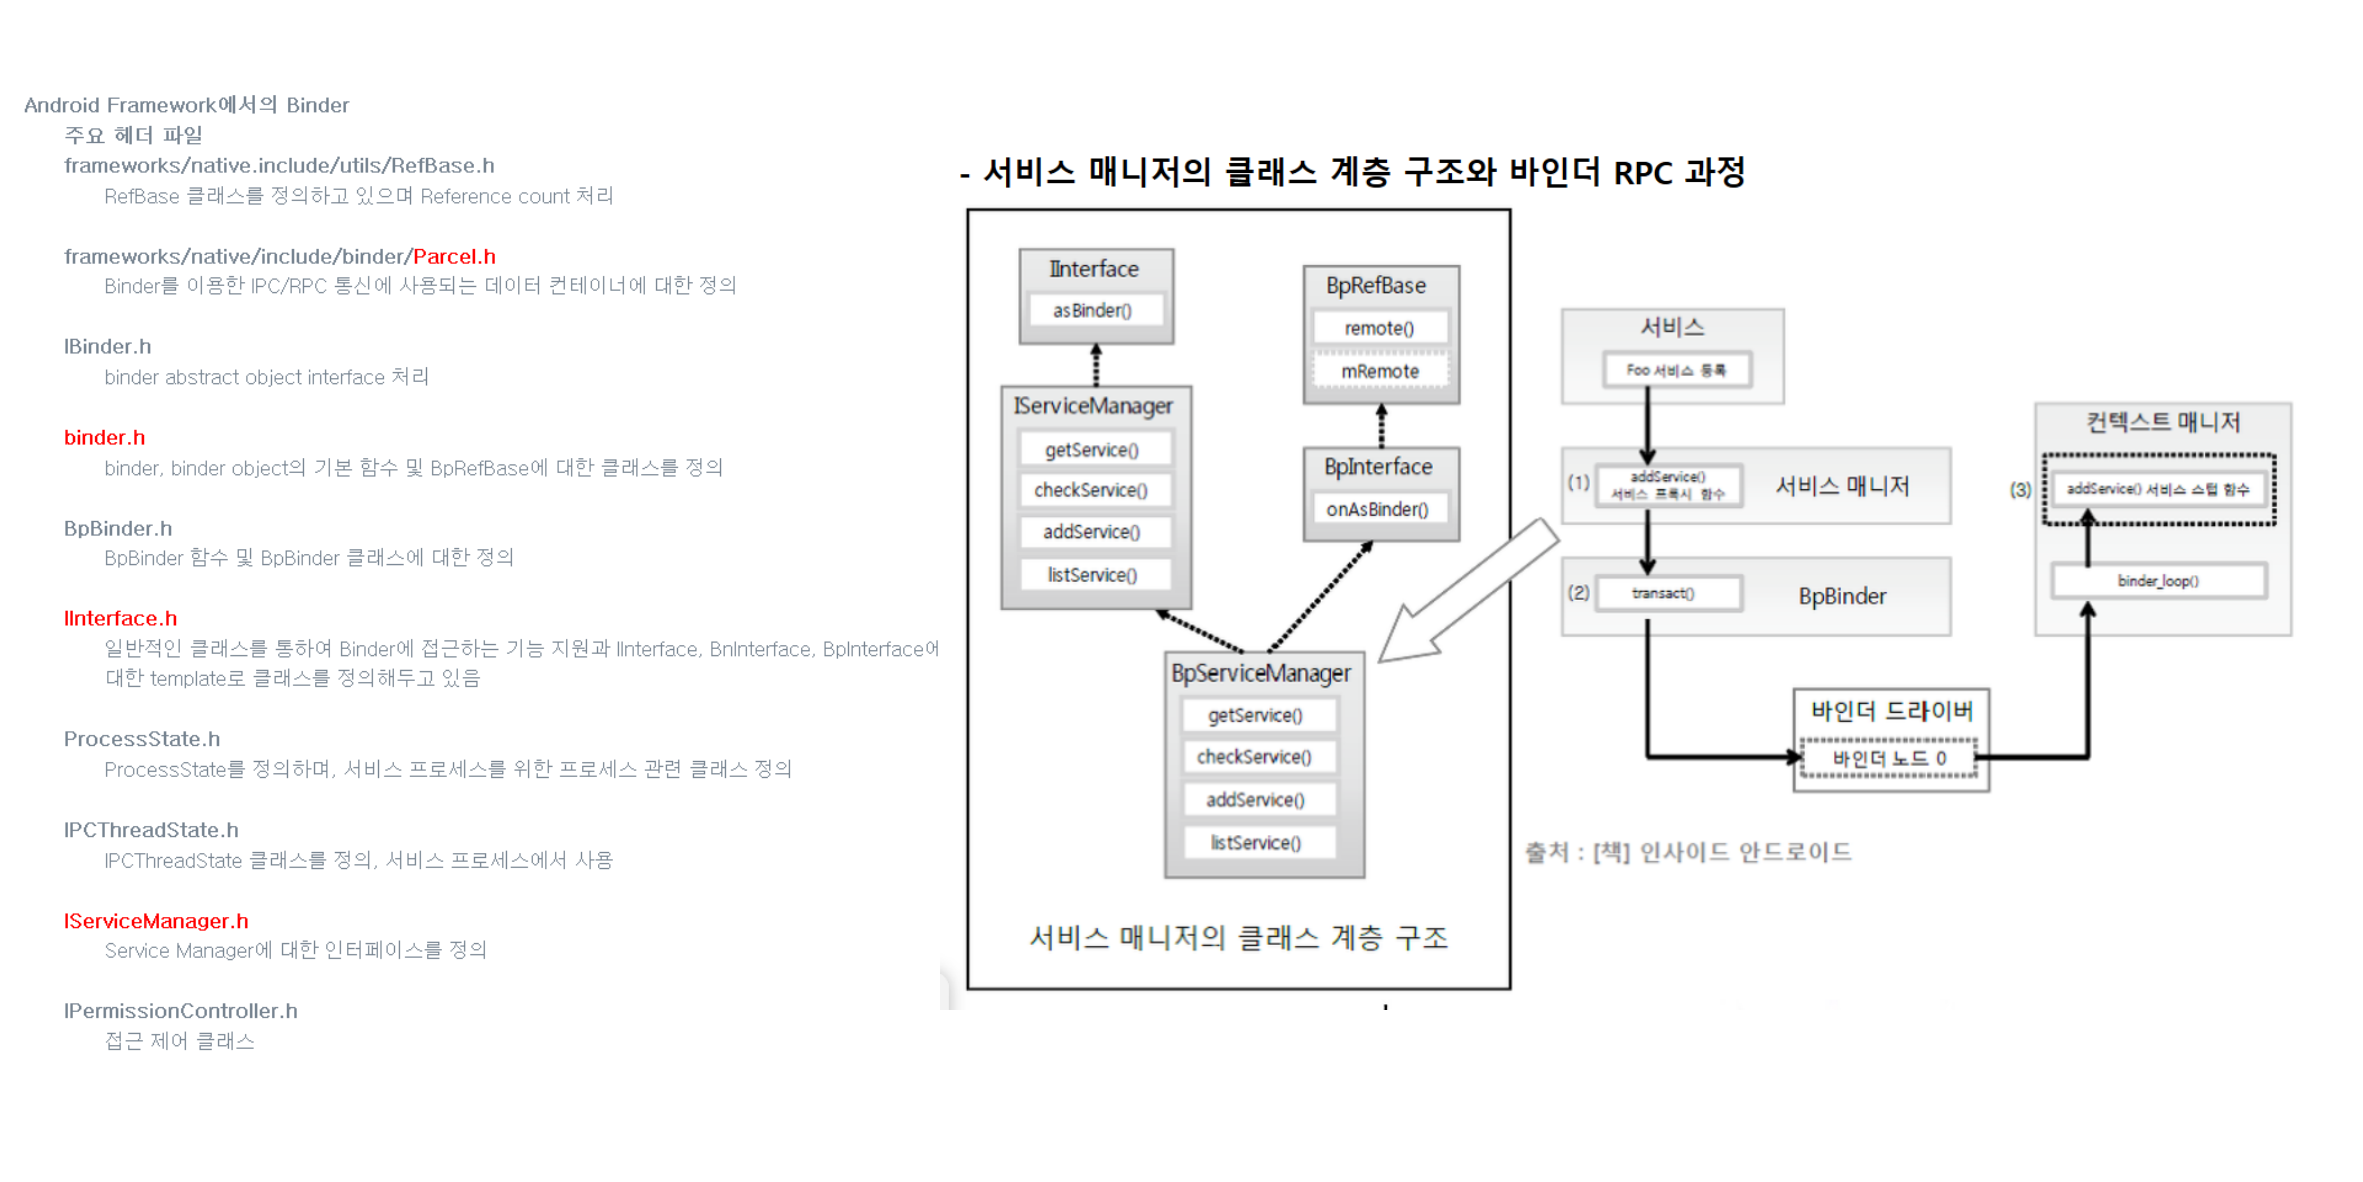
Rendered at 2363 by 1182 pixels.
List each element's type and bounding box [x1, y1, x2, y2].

picture [20, 78, 2334, 1076]
